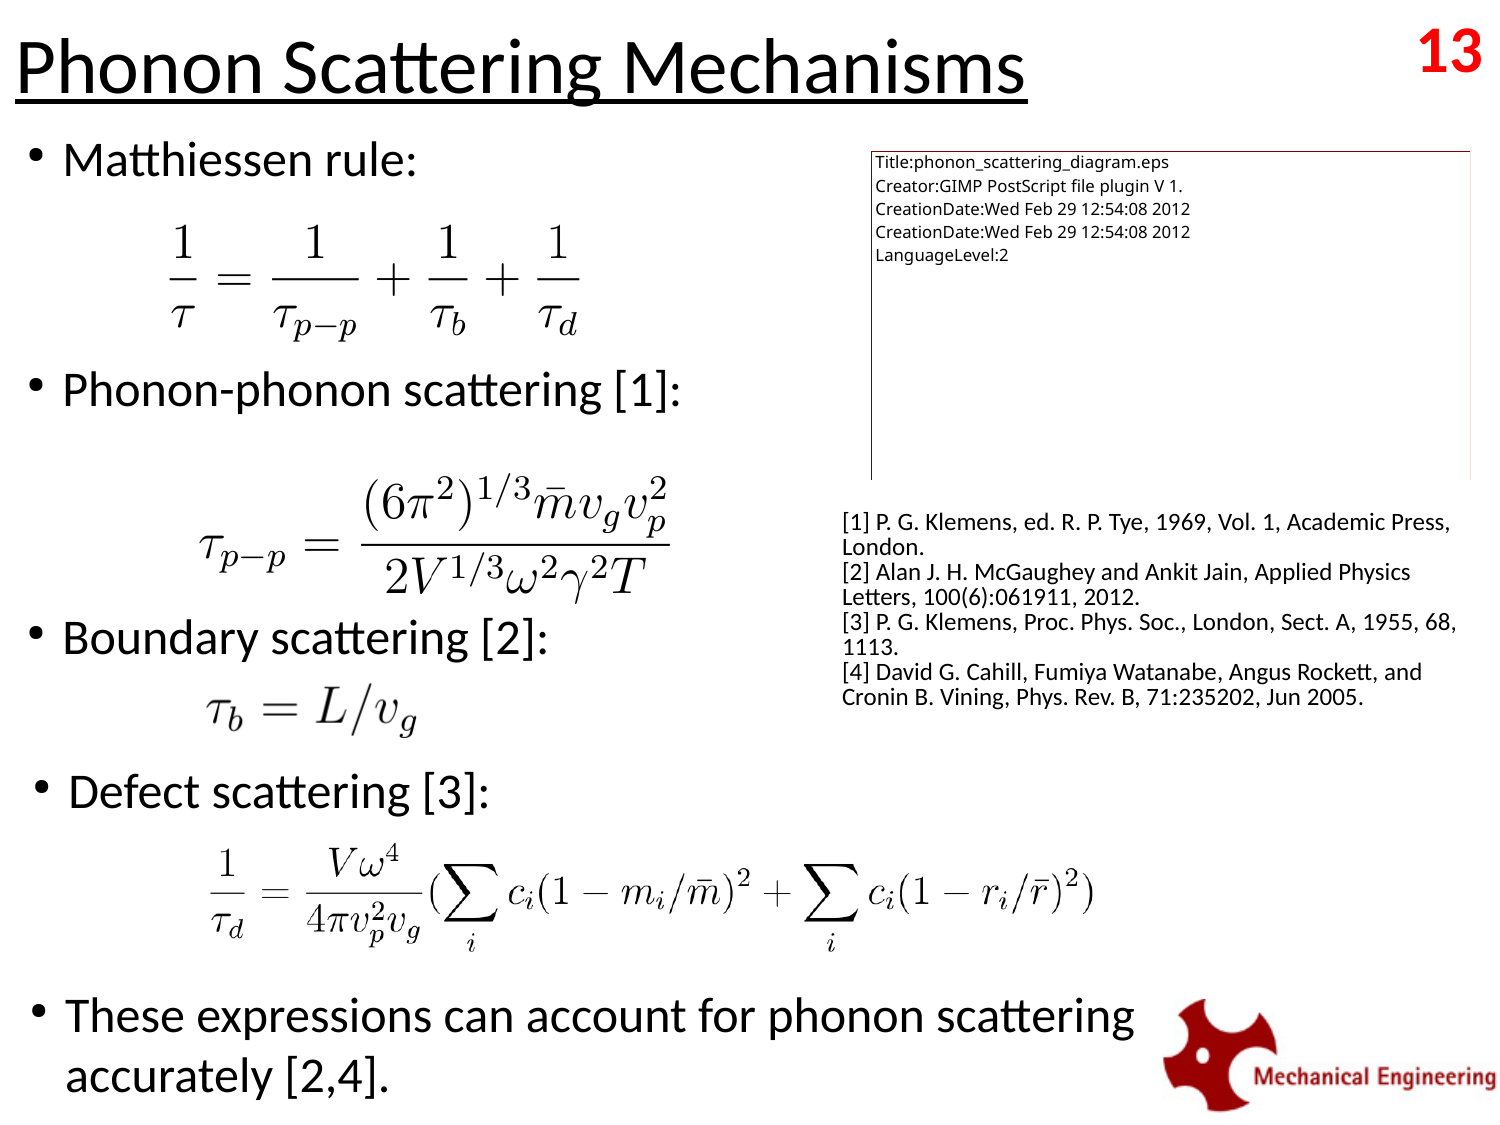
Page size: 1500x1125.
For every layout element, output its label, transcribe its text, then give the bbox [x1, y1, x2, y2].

text_box Matthiessen rule: [12, 118, 718, 194]
picture [1162, 999, 1497, 1113]
text_box 13 [1401, 0, 1499, 93]
text_box Phonon-phonon scattering [1]: [12, 349, 790, 424]
picture [135, 203, 586, 349]
text_box Boundary scattering [2]: [12, 597, 791, 672]
text_box These expressions can account for phonon scattering accurately [2,4]. [15, 974, 1171, 1110]
picture [195, 672, 421, 746]
title Phonon Scattering Mechanisms [0, 0, 1351, 156]
picture [187, 460, 676, 597]
picture [870, 149, 1471, 480]
text_box [1] P. G. Klemens, ed. R. P. Tye, 1969, Vol. 1, Academic Press, London. [2] Alan J. H. McGaughey and Ankit Jain, Applied Physics Letters, 100(6):061911, 2012. [3] P. G. Klemens, Proc. Phys. Soc., London, Sect. A, 1955, 68, 1113. [4] David G. Cahill, Fumiya Watanabe, Angus Rockett, and Cronin B. Vining, Phys. Rev. B, 71:235202, Jun 2005. [791, 504, 1500, 871]
text_box Defect scattering [3]: [18, 750, 791, 826]
picture [195, 828, 1096, 956]
